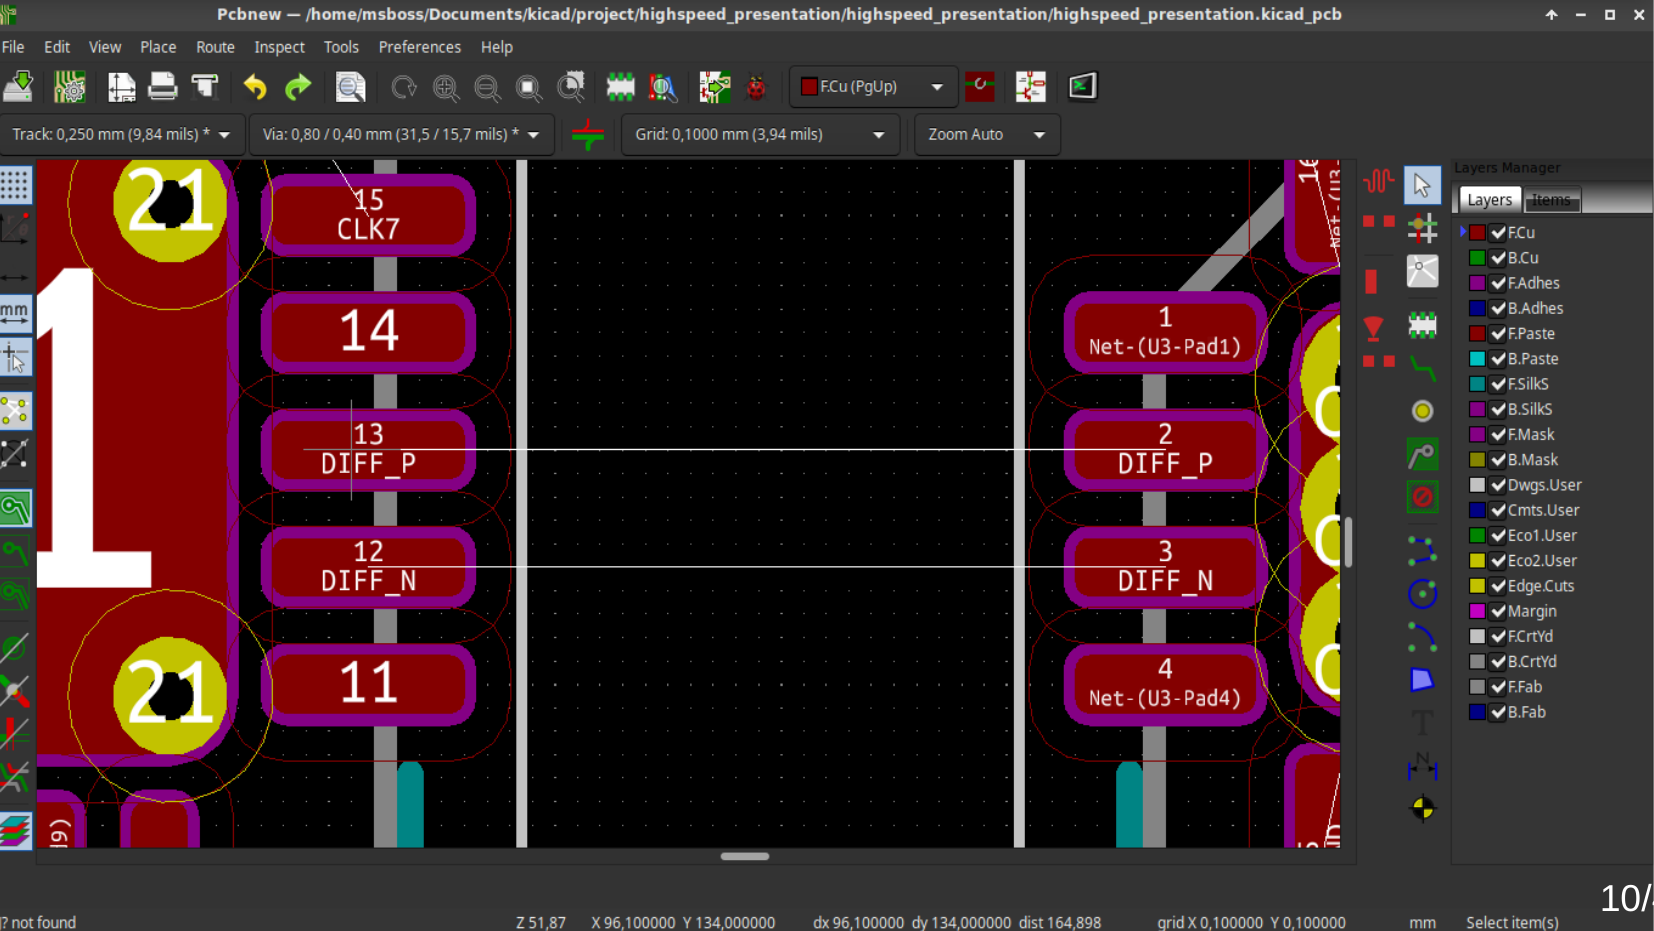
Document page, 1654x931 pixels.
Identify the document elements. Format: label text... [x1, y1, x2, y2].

picture [0, 0, 1654, 931]
text_box 1/46 [1515, 870, 1649, 927]
